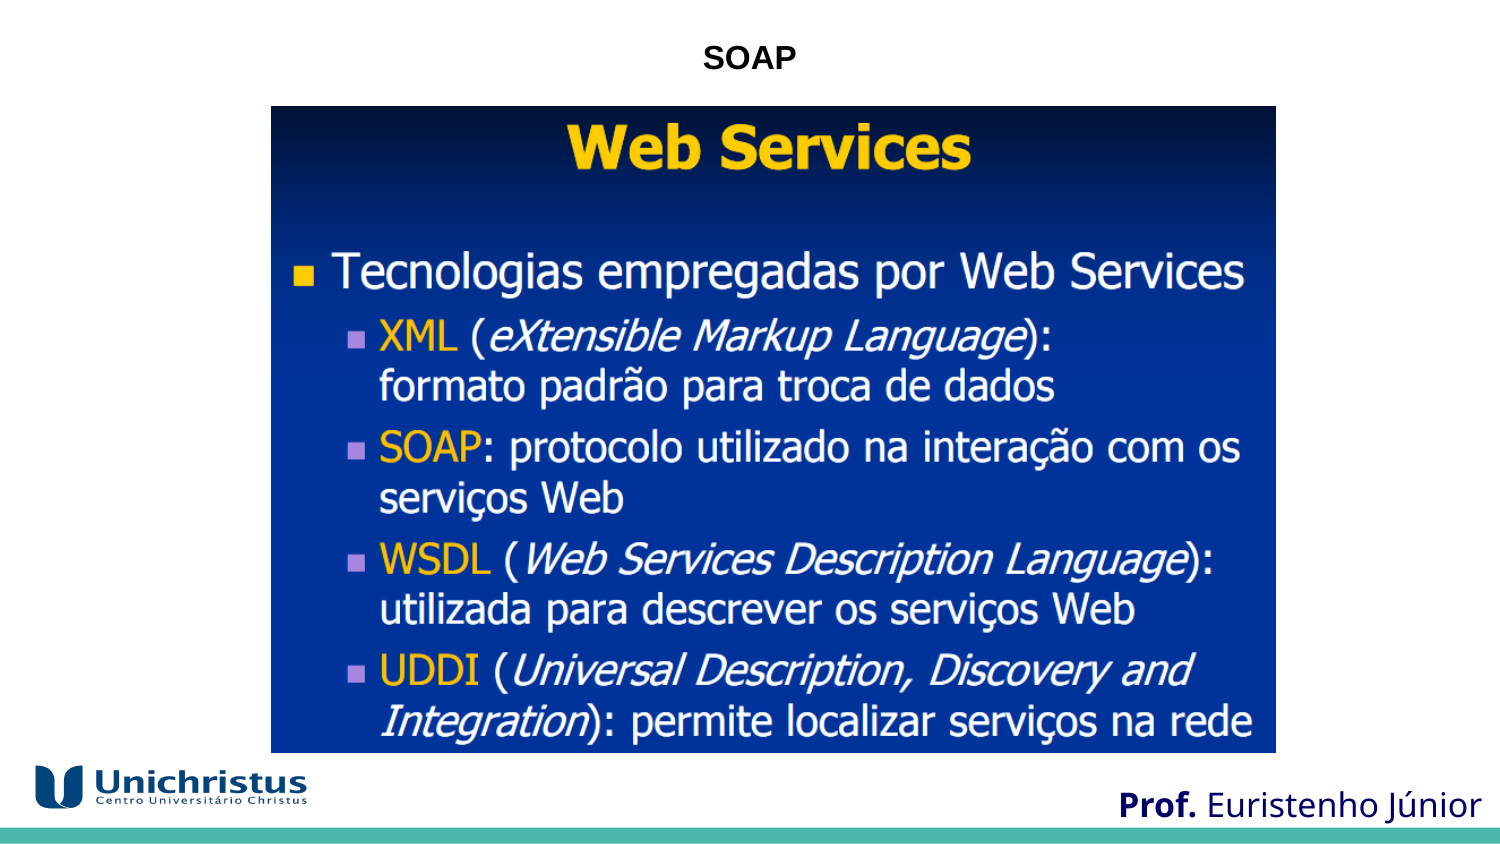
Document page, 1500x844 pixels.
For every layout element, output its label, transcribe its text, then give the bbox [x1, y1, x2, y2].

title SOAP [51, 20, 1449, 137]
text_box Prof. Euristenho Júnior [1103, 773, 1500, 829]
picture [271, 106, 1276, 753]
picture [31, 763, 311, 810]
